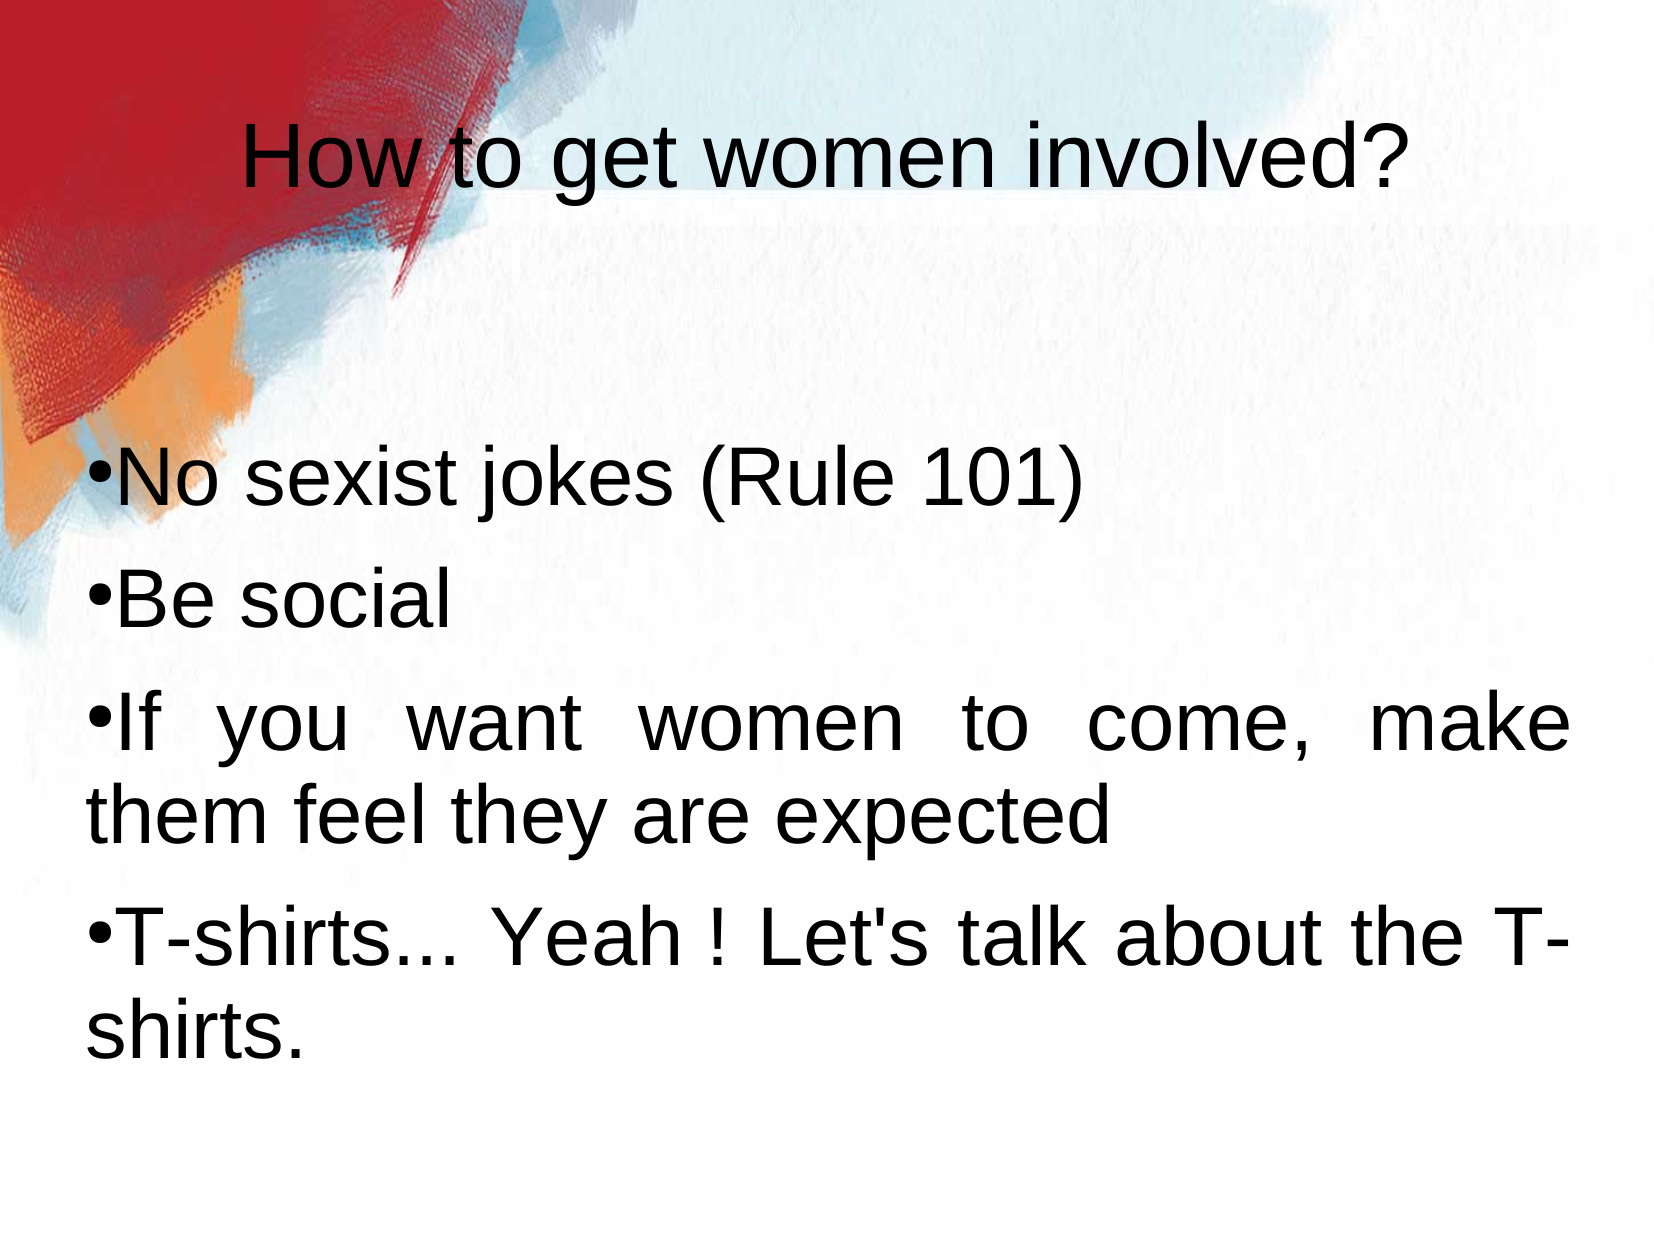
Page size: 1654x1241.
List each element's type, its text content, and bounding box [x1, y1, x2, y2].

title How to get women involved? [82, 0, 1571, 316]
picture [0, 0, 1654, 1241]
list No sexist jokes (Rule 101) Be social If you want women to come, make them feel they are expected T-shirts... Yeah ! Let's talk about the T-shirts. [85, 425, 1574, 1145]
